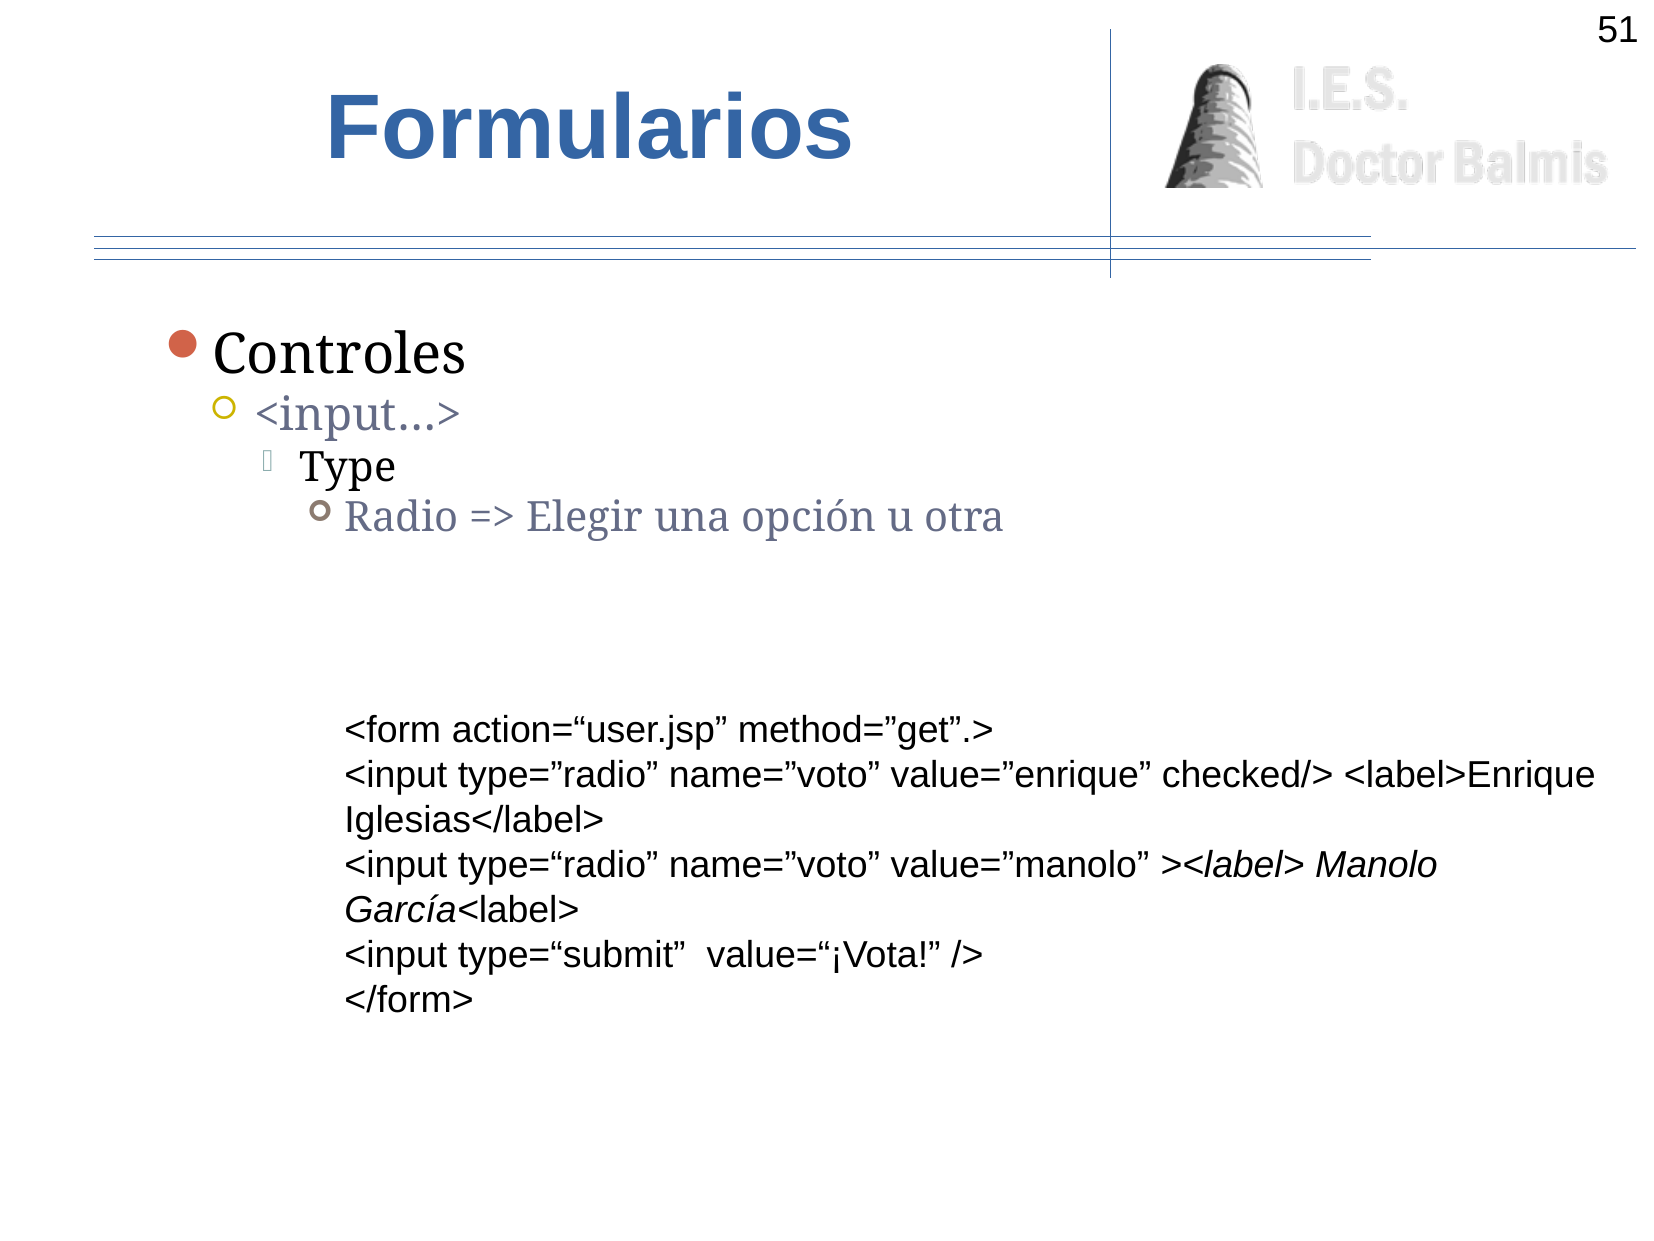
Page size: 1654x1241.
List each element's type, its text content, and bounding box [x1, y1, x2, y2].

text_box <form action=“user.jsp” method=”get”.> <input type=”radio” name=”voto” value=”enrique” checked/> <label>Enrique Iglesias</label> <input type=“radio” name=”voto” value=”manolo” ><label> Manolo García<label> <input type=“submit” value=“¡Vota!” /> </form> [329, 697, 1631, 983]
picture [1133, 64, 1619, 188]
title Formularios [118, 23, 1063, 231]
text_box Controles <input…> Type Radio => Elegir una opción u otra [149, 309, 1545, 1060]
